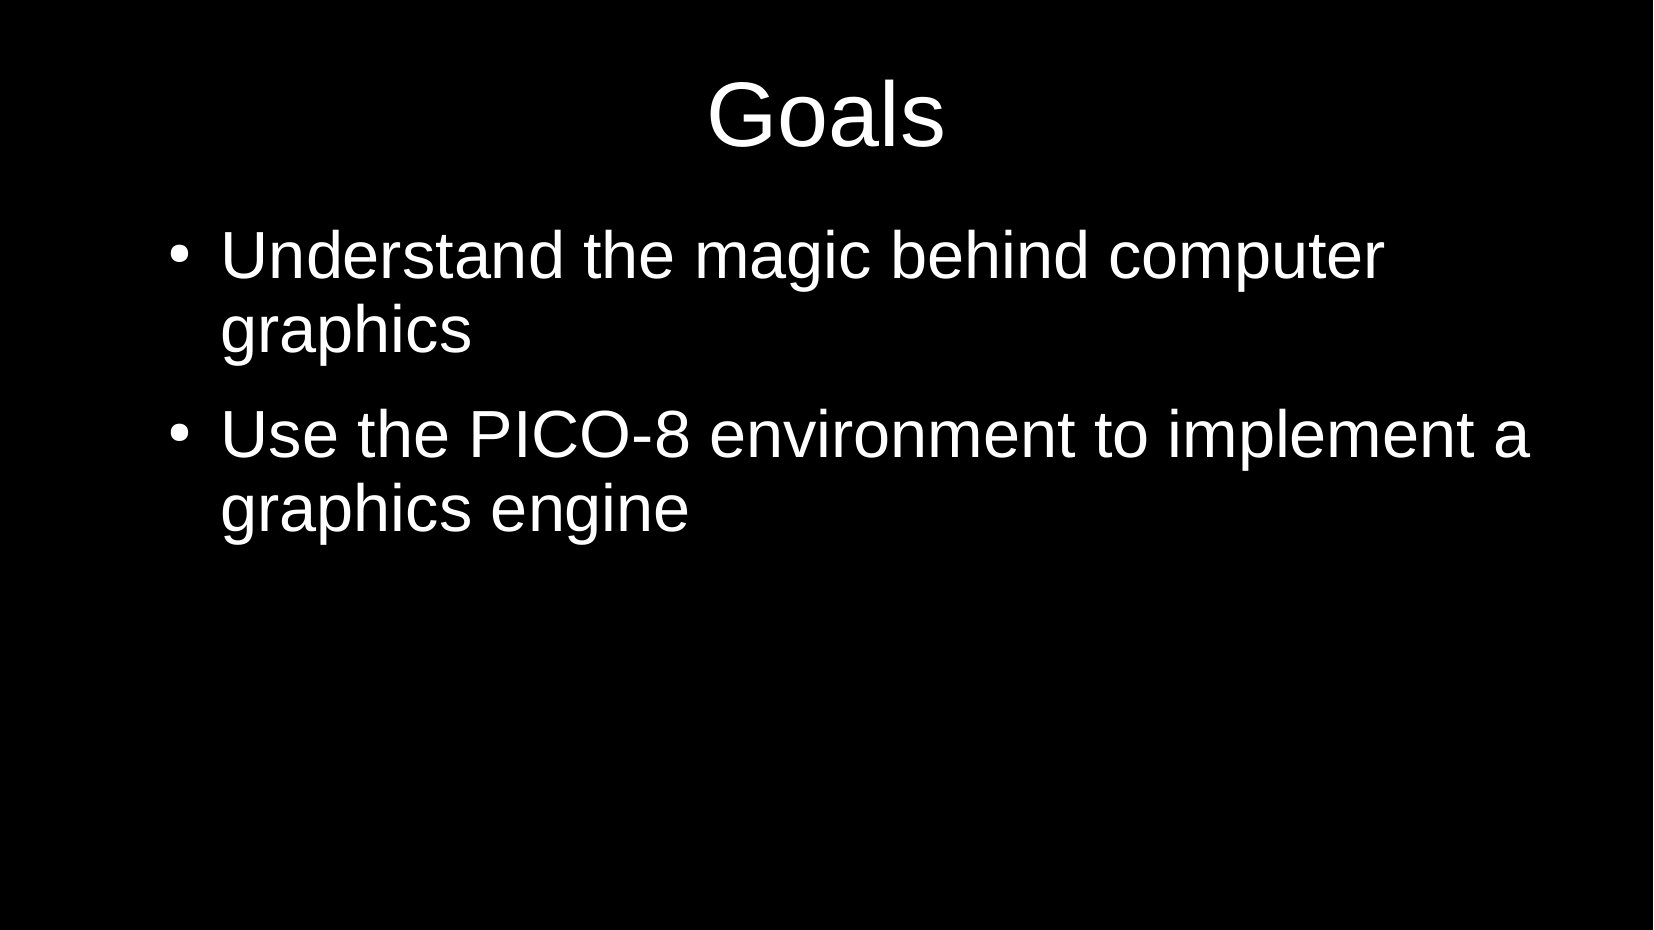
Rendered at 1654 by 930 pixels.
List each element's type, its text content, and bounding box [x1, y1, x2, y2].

list Understand the magic behind computer graphics Use the PICO-8 environment to implement a graphics engine [150, 217, 1638, 901]
title Goals [82, 12, 1571, 218]
